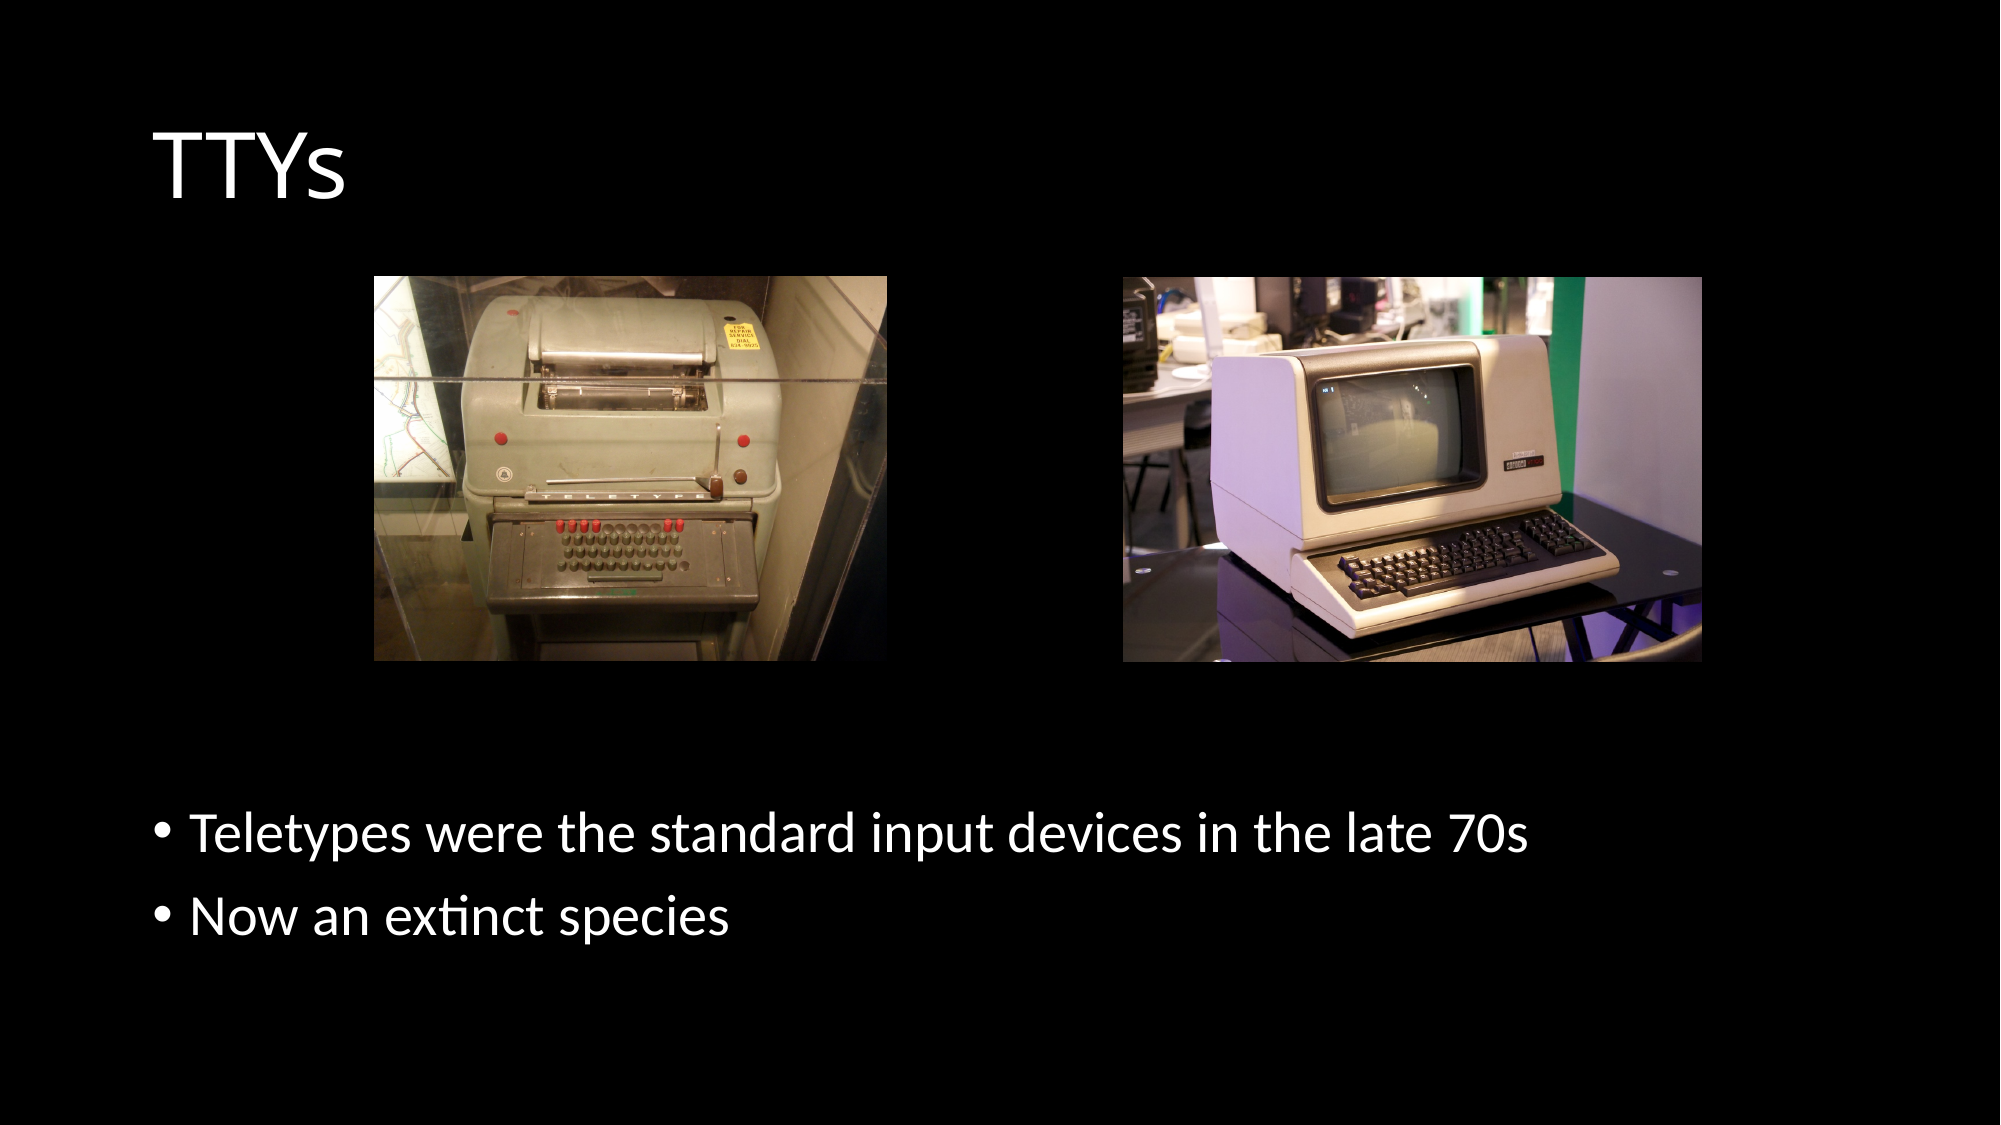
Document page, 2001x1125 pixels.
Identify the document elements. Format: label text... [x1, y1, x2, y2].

list Teletypes were the standard input devices in the late 70s Now an extinct species [137, 703, 1863, 1014]
title TTYs [137, 59, 1863, 278]
picture [1123, 277, 1702, 662]
picture [374, 276, 887, 661]
